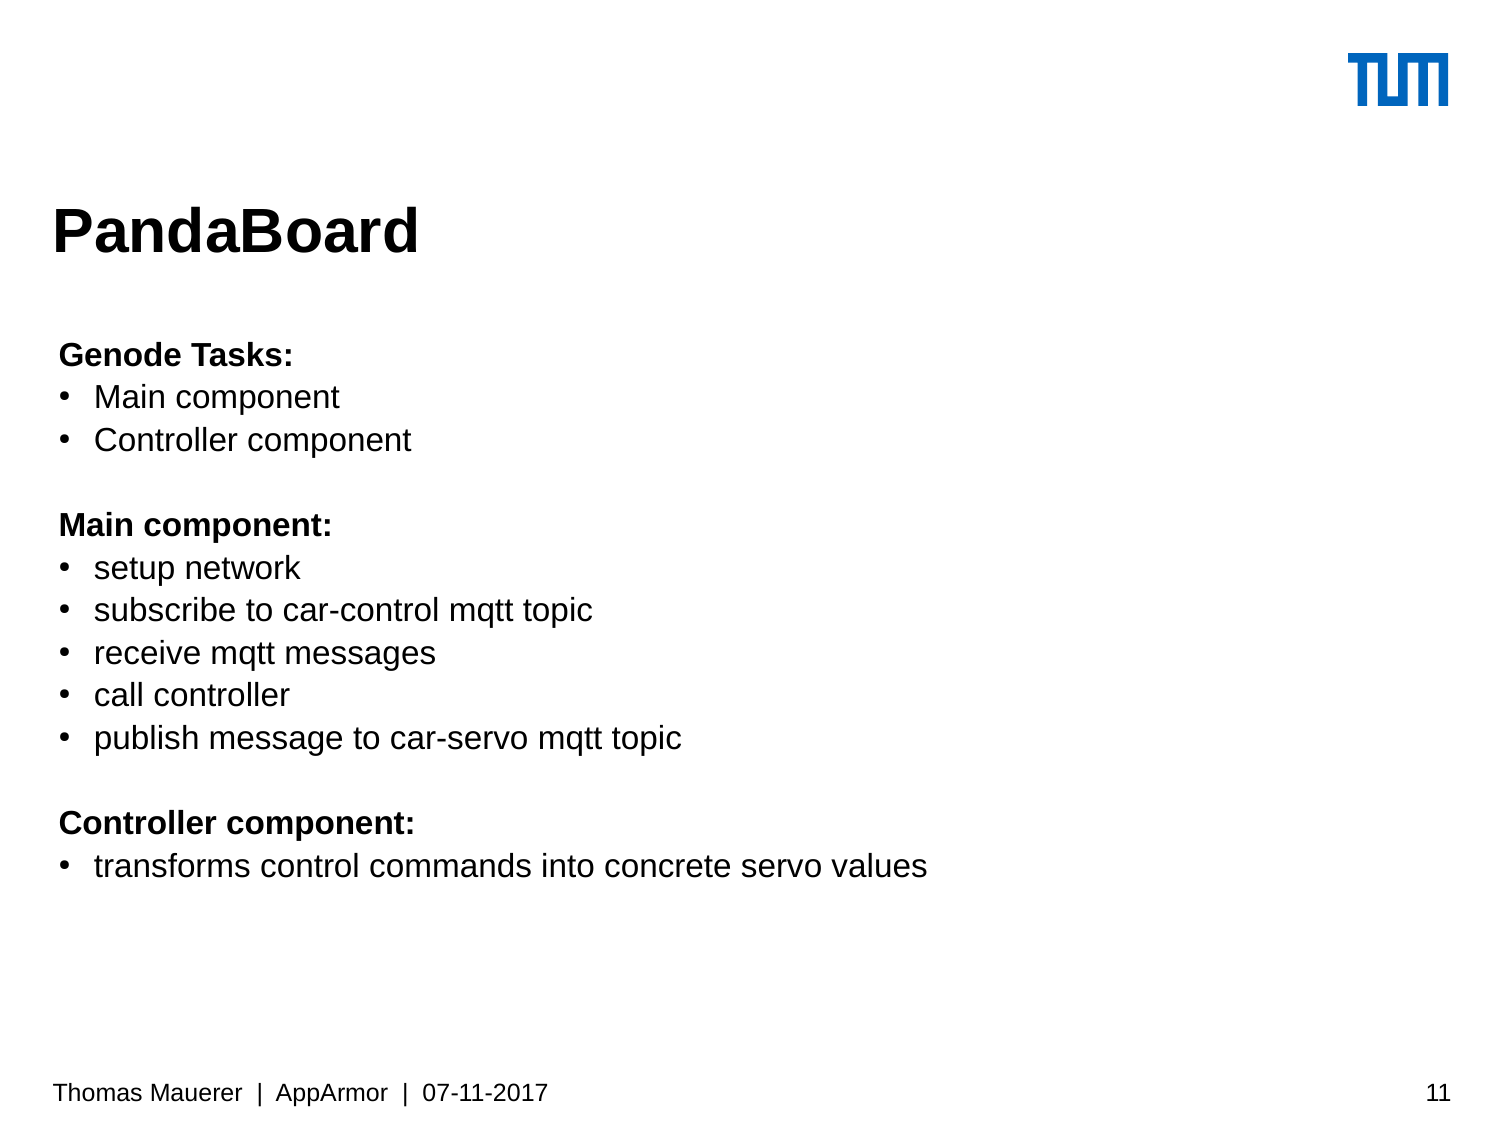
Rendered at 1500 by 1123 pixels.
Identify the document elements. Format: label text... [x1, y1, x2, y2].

list Genode Tasks: Main component Controller component Main component: setup network subscribe to car-control mqtt topic receive mqtt messages call controller publish message to car-servo mqtt topic Controller component: transforms control commands into concrete servo values [58, 330, 1459, 879]
title PandaBoard [52, 195, 1453, 266]
